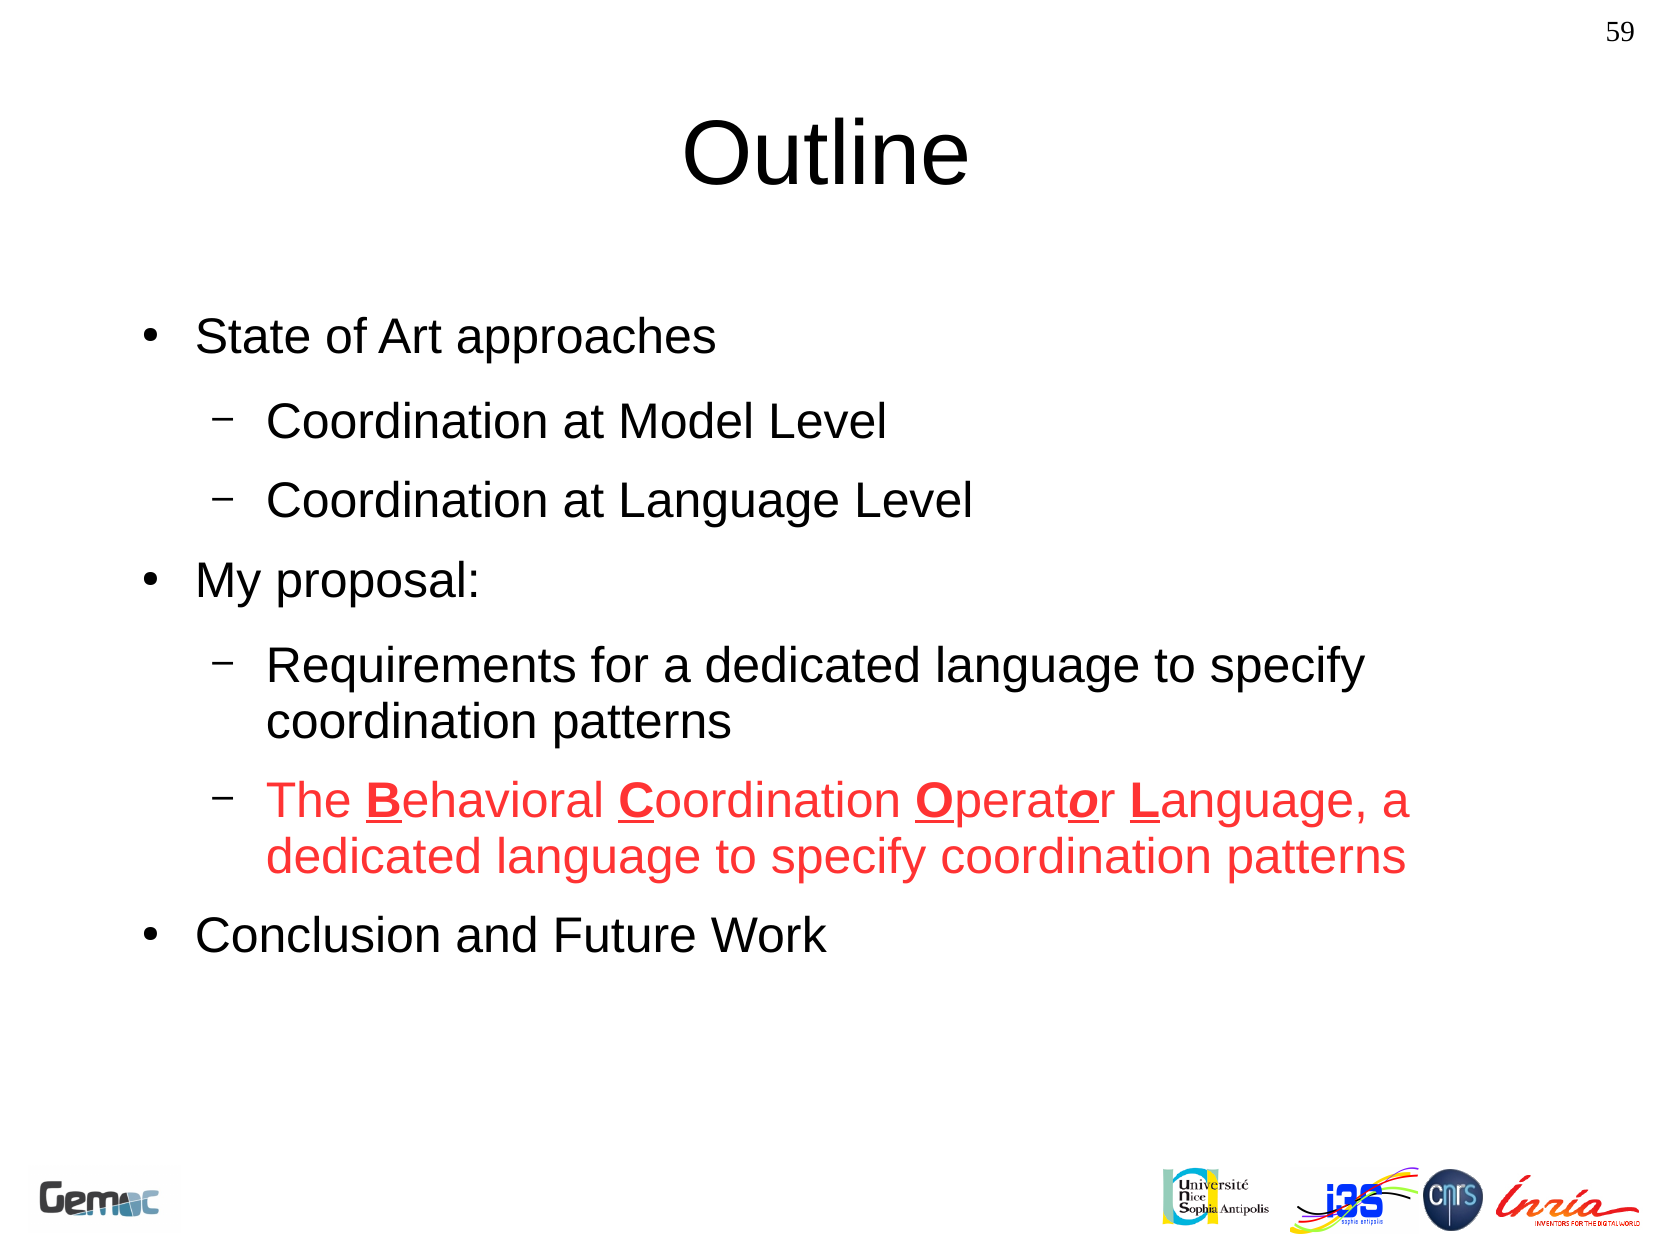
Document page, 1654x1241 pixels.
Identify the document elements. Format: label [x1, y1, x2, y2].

title [82, 49, 1571, 257]
list [124, 307, 1580, 1028]
picture [1137, 1150, 1647, 1241]
